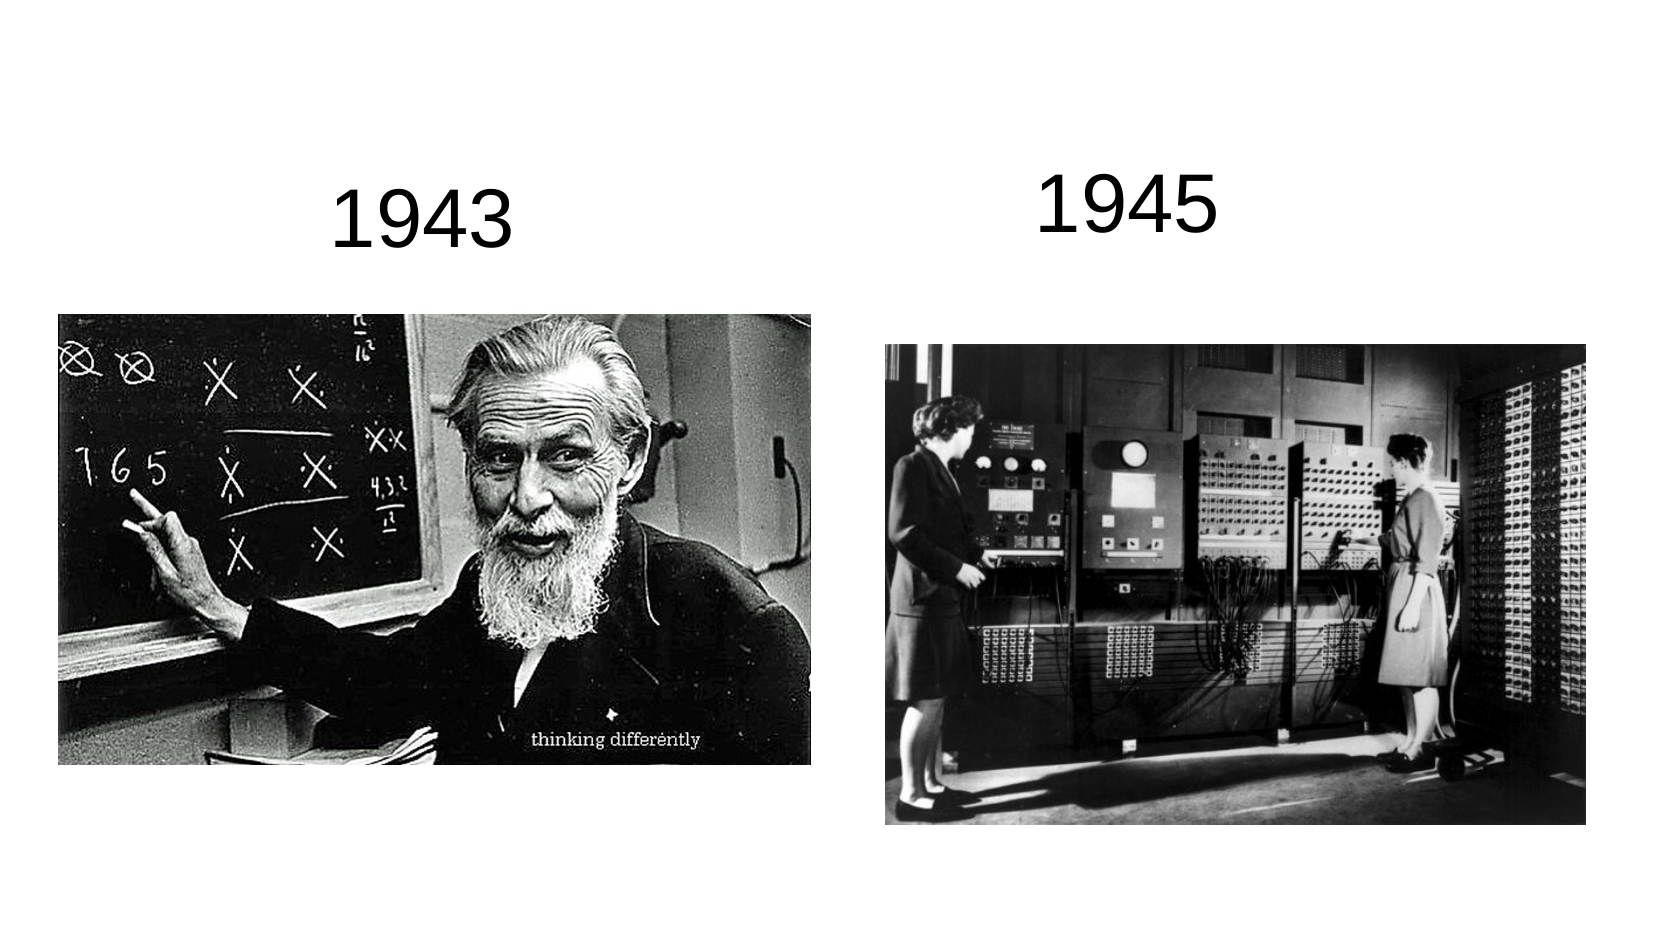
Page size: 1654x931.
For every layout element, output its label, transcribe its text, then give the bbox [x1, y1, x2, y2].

text_box 1945 [1020, 150, 1276, 243]
text_box 1943 [315, 165, 571, 258]
picture [58, 314, 811, 766]
picture [885, 344, 1586, 826]
